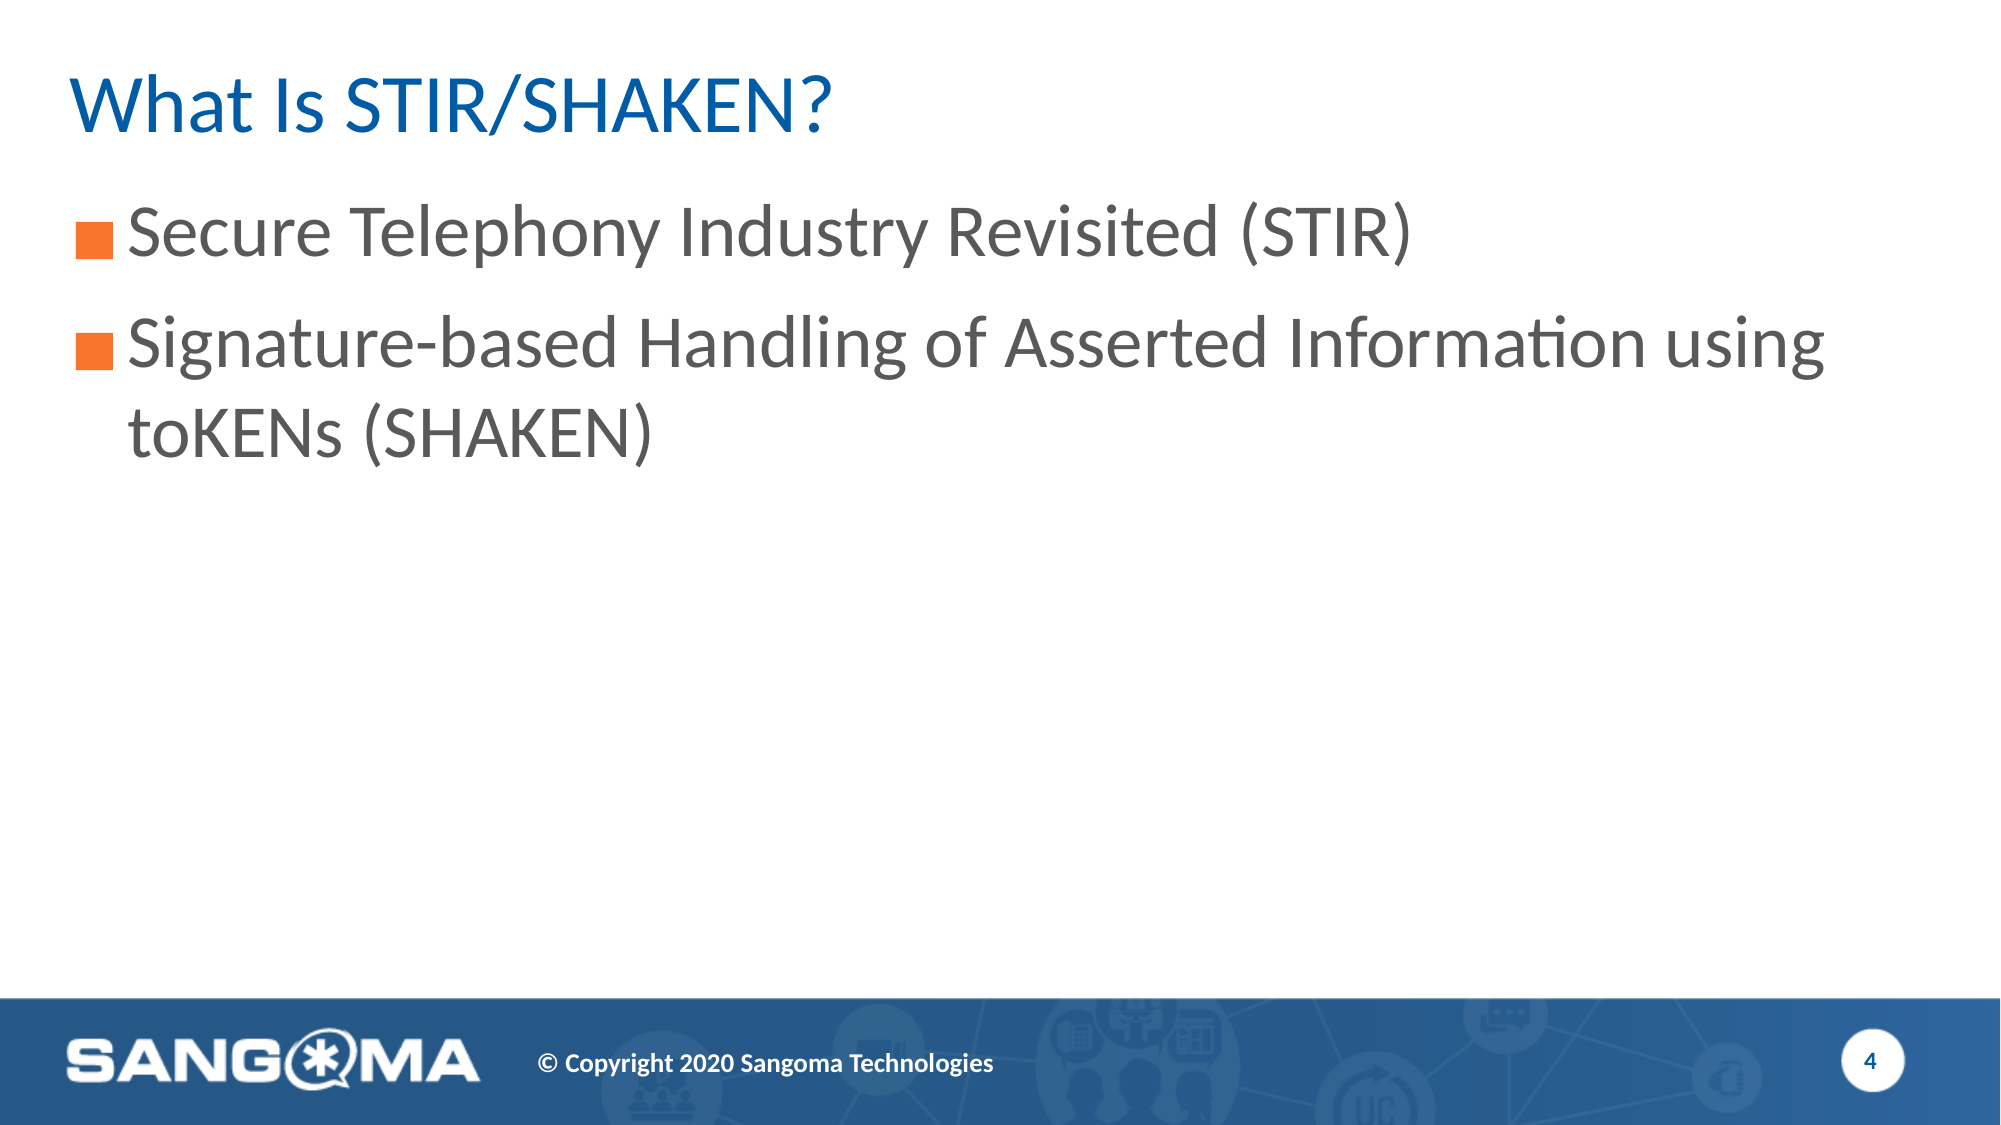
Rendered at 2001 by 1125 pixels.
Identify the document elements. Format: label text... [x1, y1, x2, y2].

title What Is STIR/SHAKEN? [54, 48, 1945, 164]
picture [0, 0, 2001, 1125]
list Secure Telephony Industry Revisited (STIR) Signature-based Handling of Asserted Information using toKENs (SHAKEN) [54, 174, 1945, 999]
